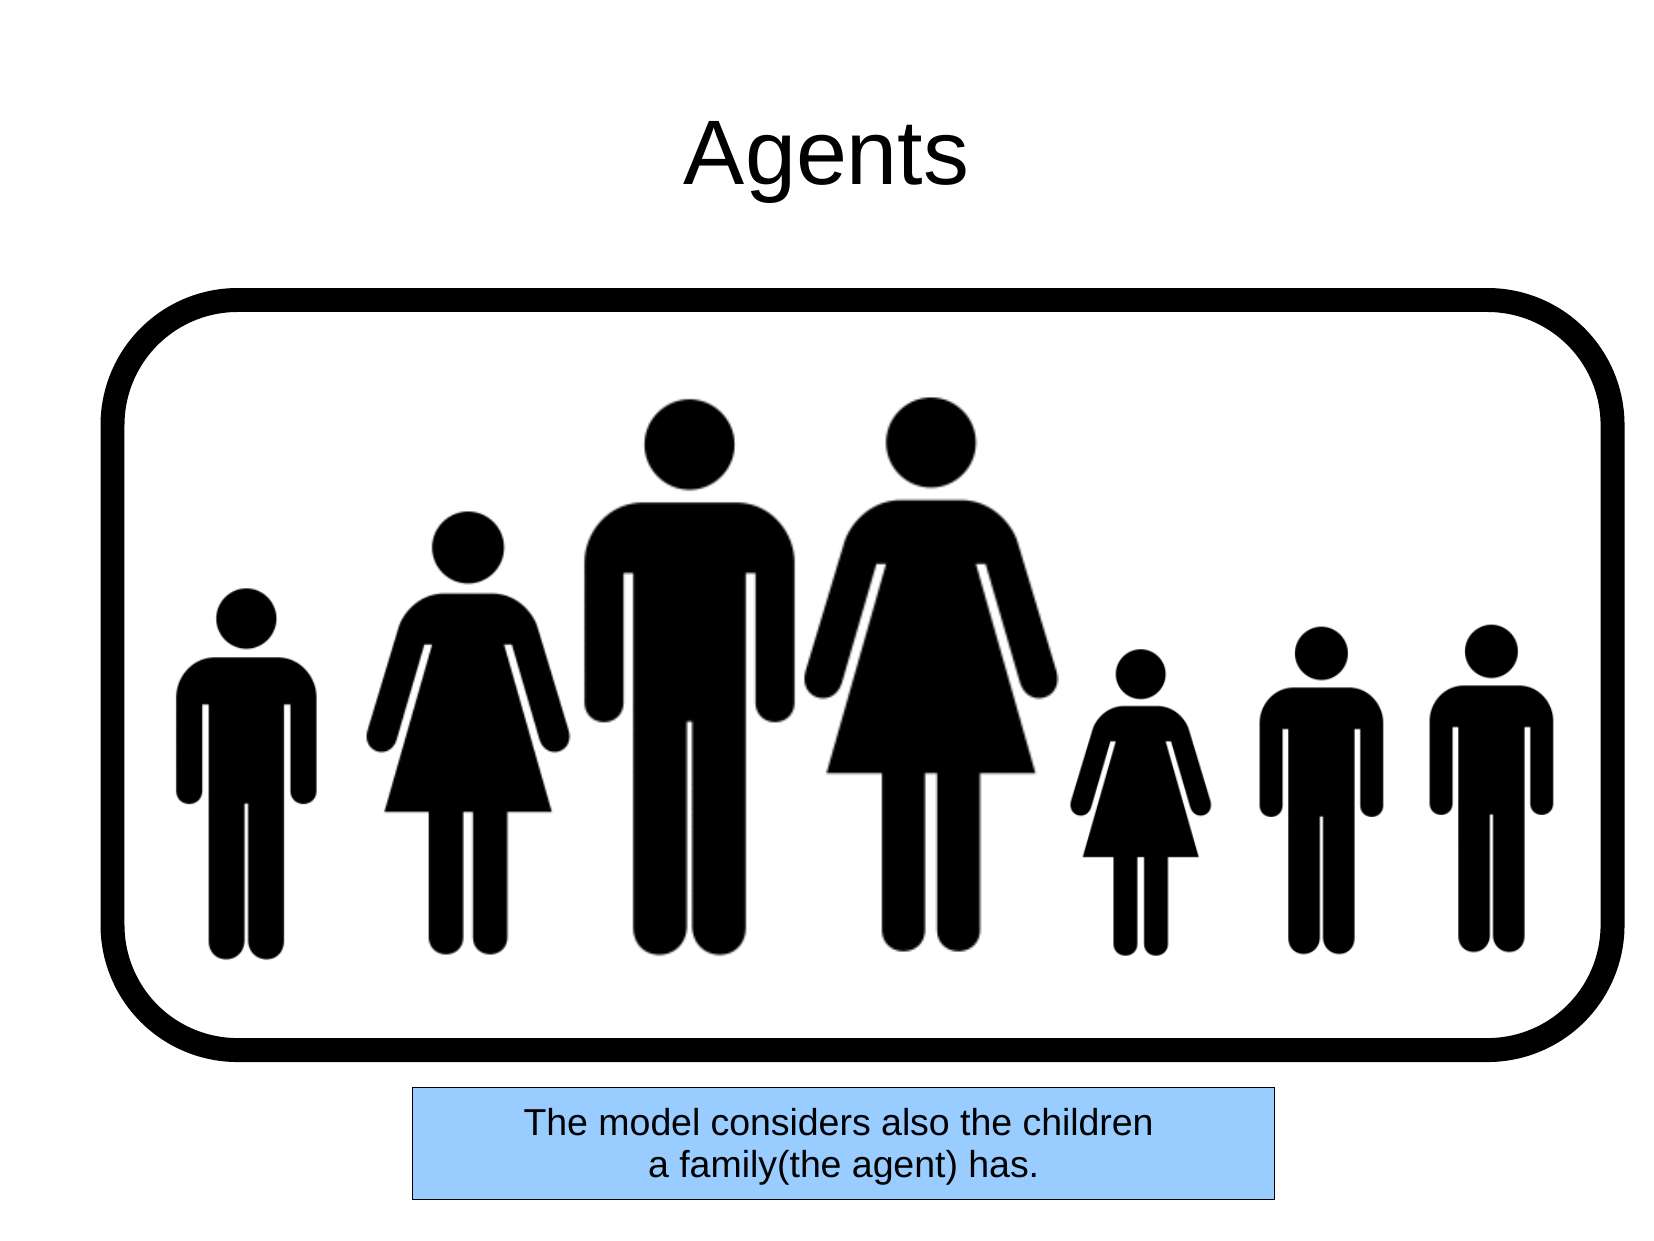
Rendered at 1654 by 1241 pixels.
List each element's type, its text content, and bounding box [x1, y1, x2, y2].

picture [1255, 621, 1388, 958]
picture [171, 582, 322, 964]
title Agents [82, 49, 1571, 257]
text_box [112, 300, 1613, 1051]
text_box The model considers also the children a family(the agent) has. [412, 1087, 1275, 1200]
picture [359, 390, 1216, 962]
picture [1425, 619, 1558, 956]
